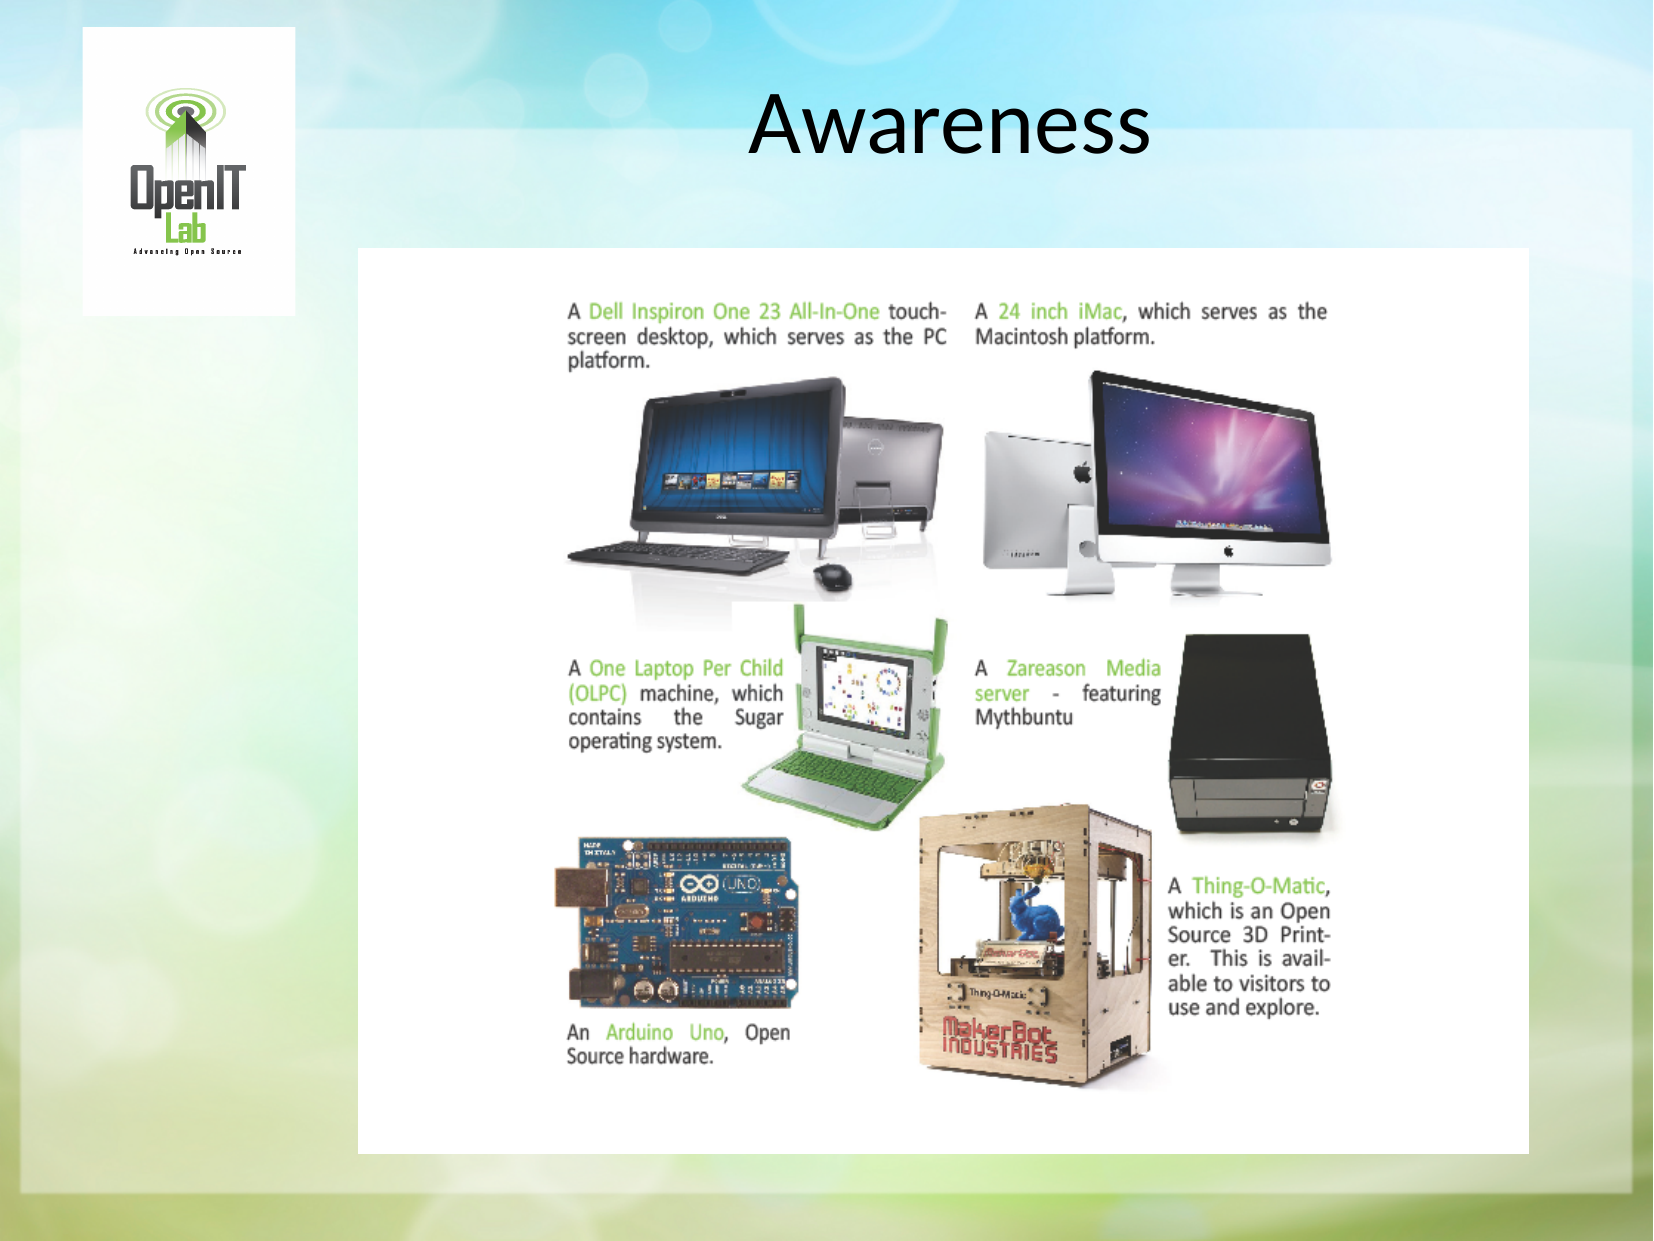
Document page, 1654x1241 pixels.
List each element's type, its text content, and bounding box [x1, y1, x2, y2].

chart [82, 27, 296, 316]
picture [0, 0, 1653, 1241]
title Awareness [330, 13, 1571, 221]
chart [358, 248, 1529, 1154]
